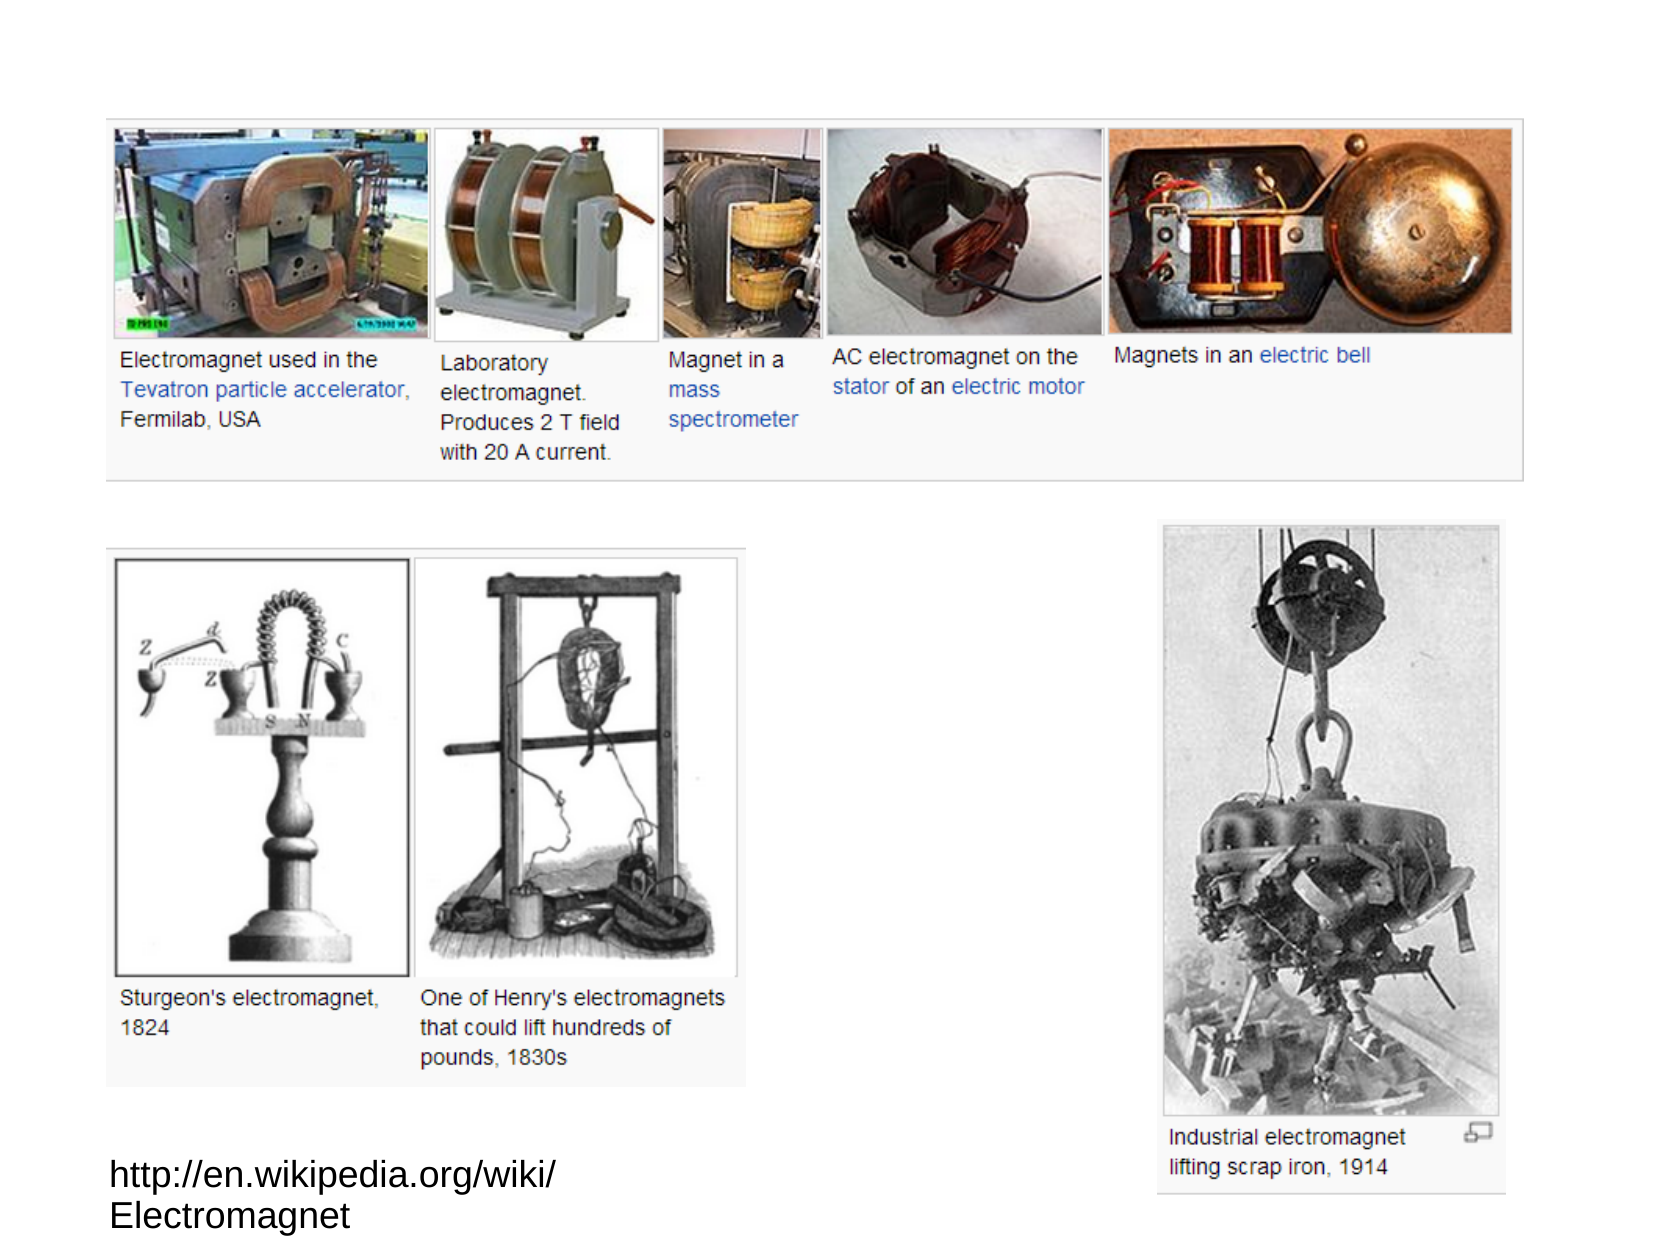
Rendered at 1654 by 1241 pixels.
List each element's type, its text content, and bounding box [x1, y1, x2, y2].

picture [106, 117, 1524, 485]
picture [106, 545, 746, 1087]
text_box http://en.wikipedia.org/wiki/Electromagnet [94, 1145, 812, 1203]
picture [1157, 519, 1506, 1198]
